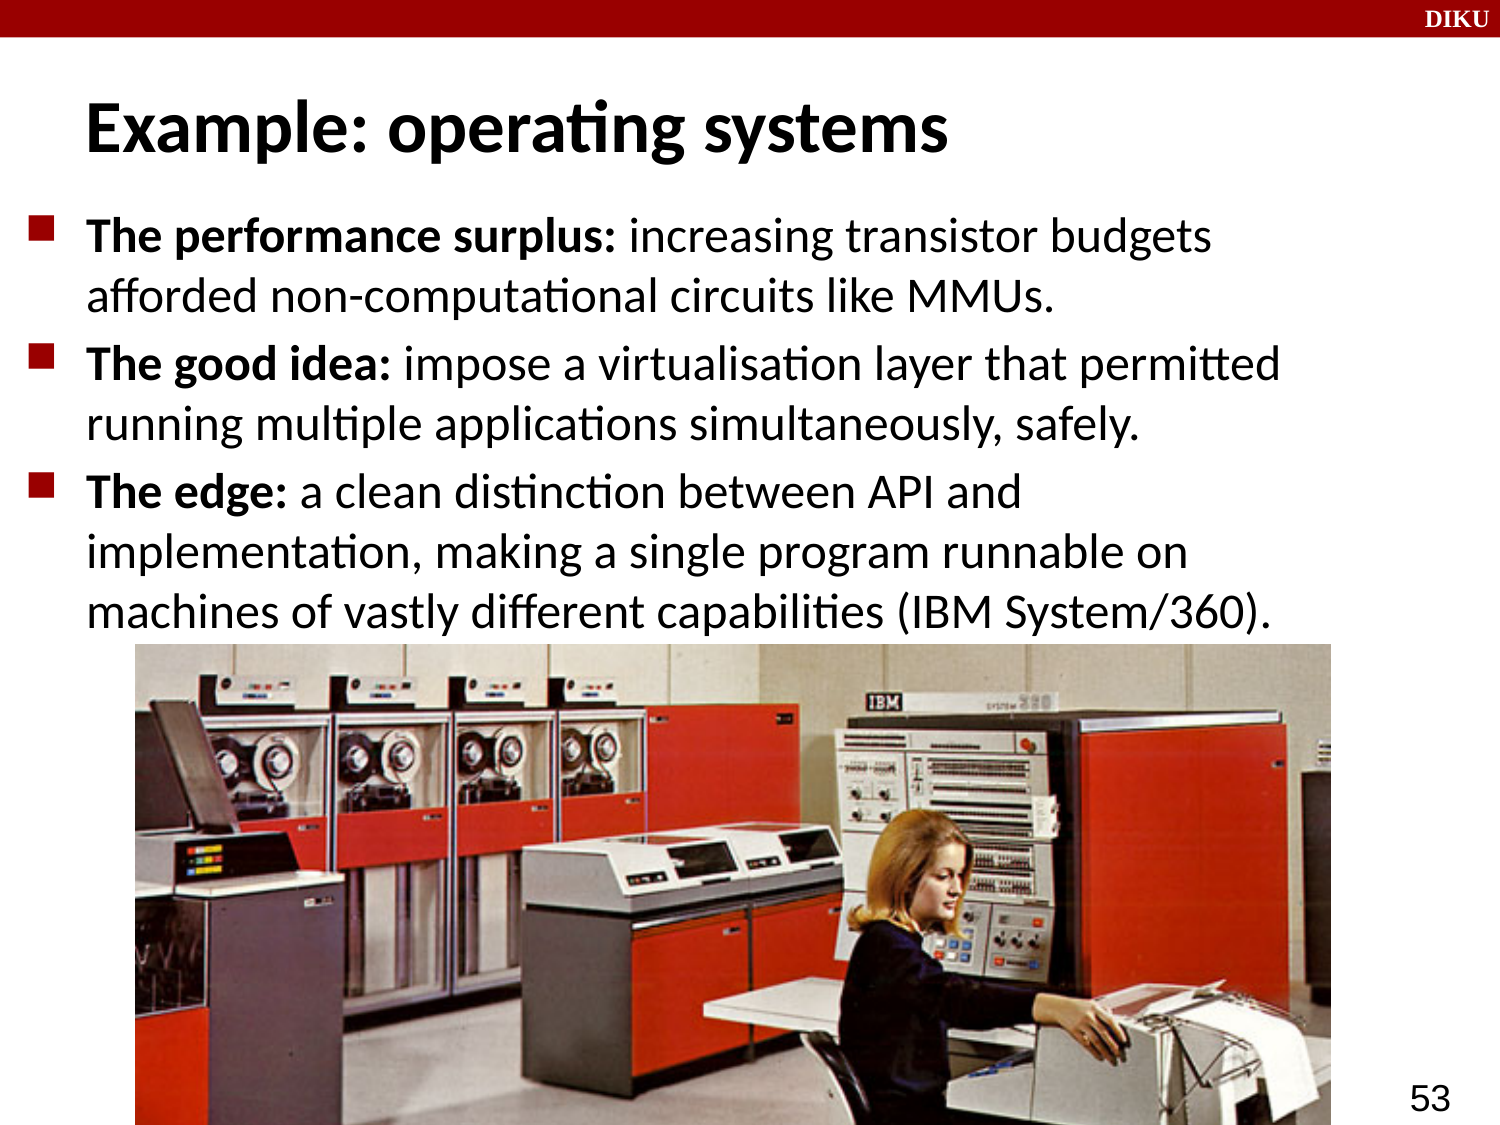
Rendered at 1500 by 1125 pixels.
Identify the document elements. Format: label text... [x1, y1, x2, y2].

picture [135, 644, 1331, 1125]
text_box The performance surplus: increasing transistor budgets afforded non-computational circuits like MMUs. The good idea: impose a virtualisation layer that permitted running multiple applications simultaneously, safely. The edge: a clean distinction between API and implementation, making a single program runnable on machines of vastly different capabilities (IBM System/360). [14, 194, 1376, 481]
text_box Example: operating systems [70, 75, 1485, 169]
